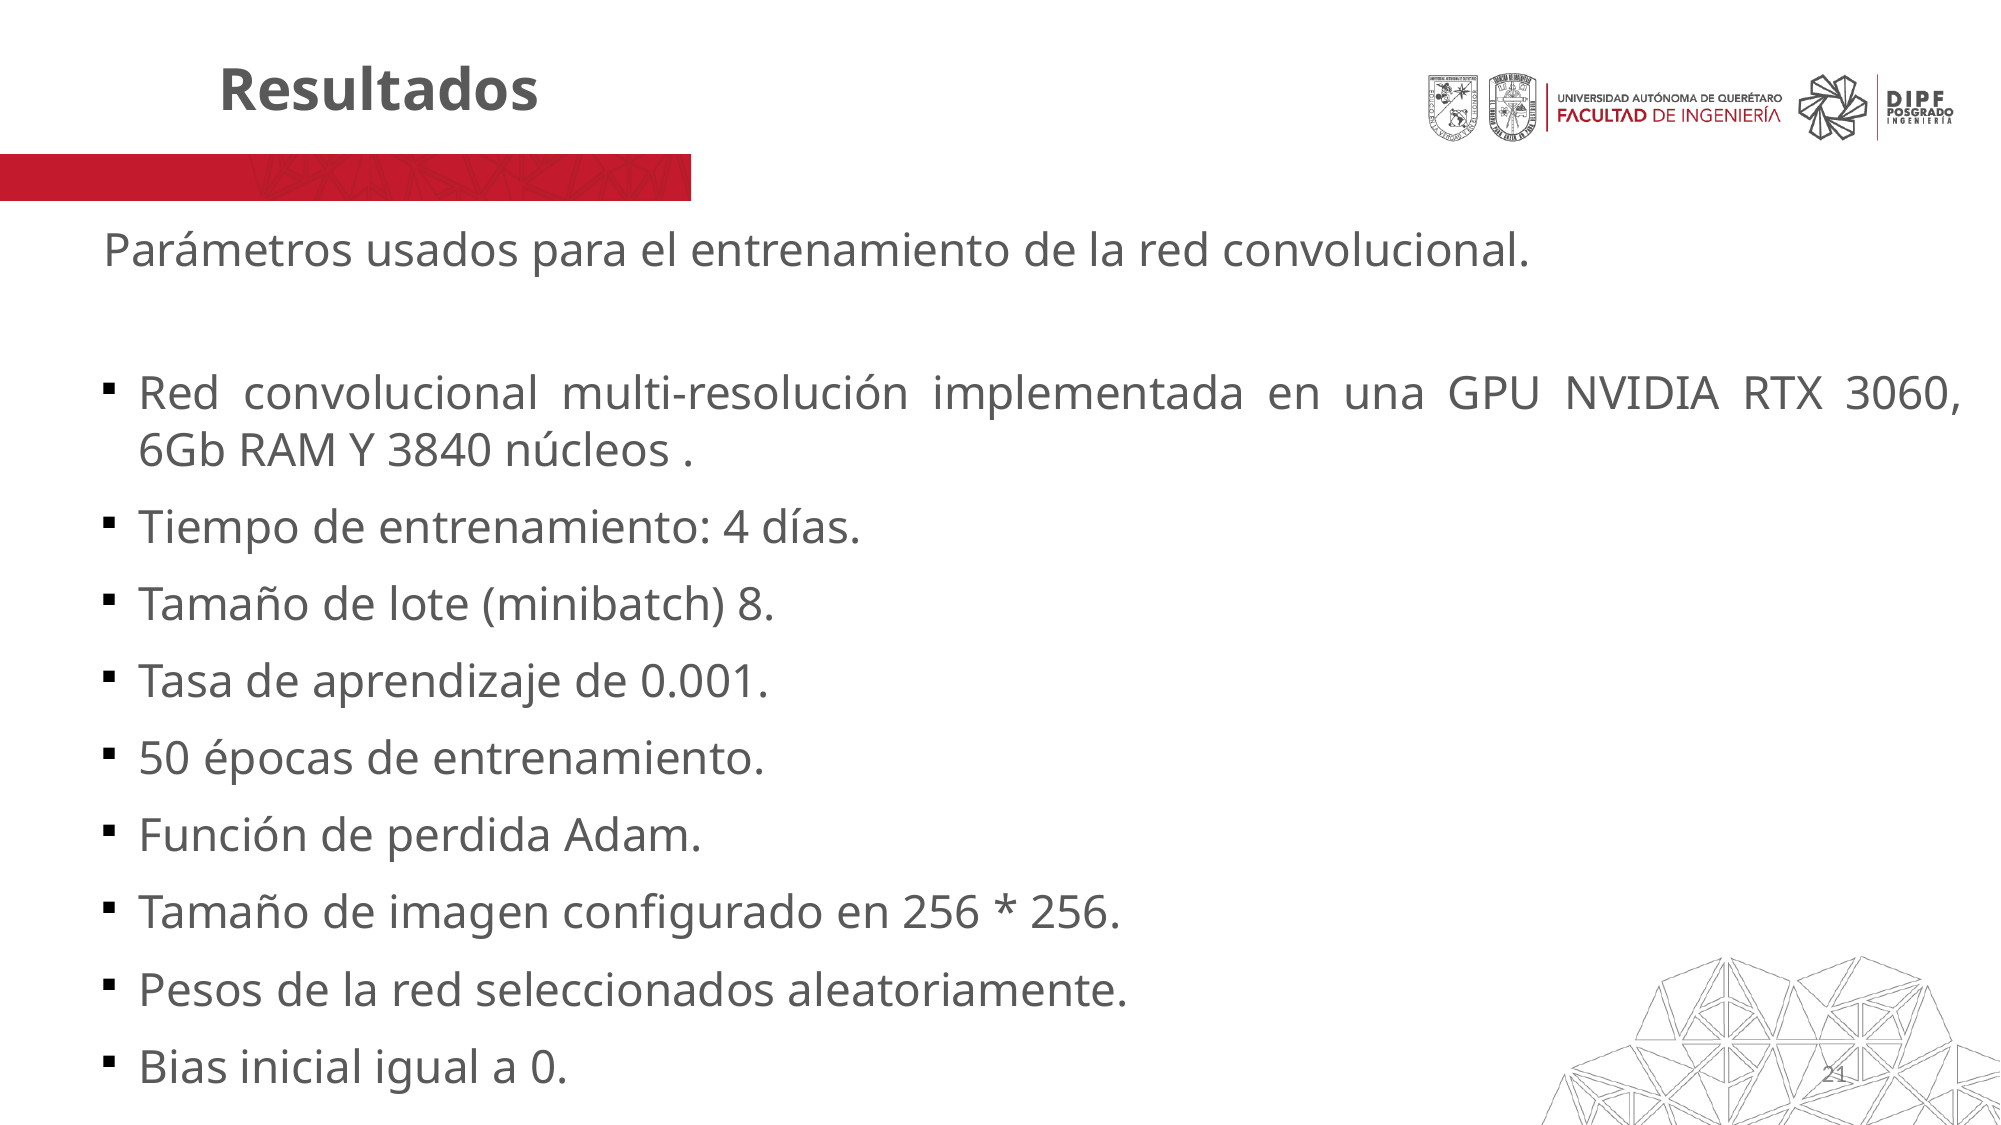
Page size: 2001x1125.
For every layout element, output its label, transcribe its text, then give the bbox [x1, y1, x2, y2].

picture [1521, 945, 2000, 1125]
picture [1422, 66, 1959, 160]
text_box Parámetros usados para el entrenamiento de la red convolucional. Red convolucional multi-resolución implementada en una GPU NVIDIA RTX 3060, 6Gb RAM Y 3840 núcleos . Tiempo de entrenamiento: 4 días. Tamaño de lote (minibatch) 8. Tasa de aprendizaje de 0.001. 50 épocas de entrenamiento. Función de perdida Adam. Tamaño de imagen configurado en 256 * 256. Pesos de la red seleccionados aleatoriamente. Bias inicial igual a 0. [88, 213, 1979, 1005]
picture [0, 154, 692, 201]
text_box Resultados [66, 14, 692, 154]
